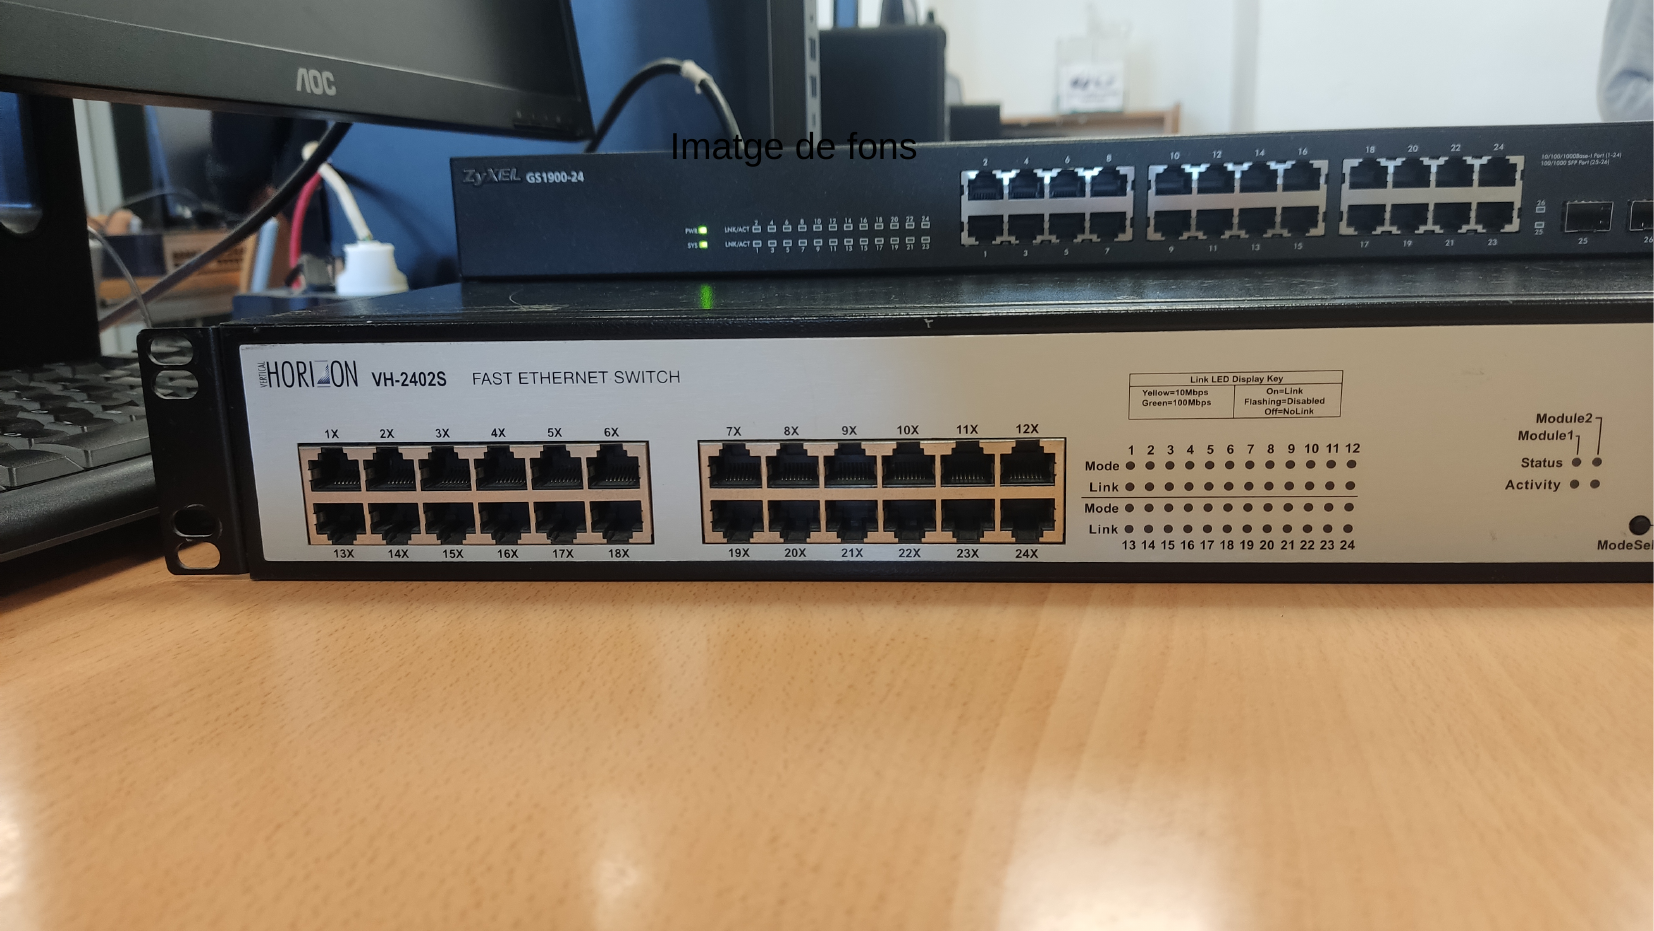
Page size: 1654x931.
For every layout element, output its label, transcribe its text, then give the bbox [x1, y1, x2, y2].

text_box Imatge de fons [655, 118, 945, 175]
picture [0, 0, 1654, 931]
